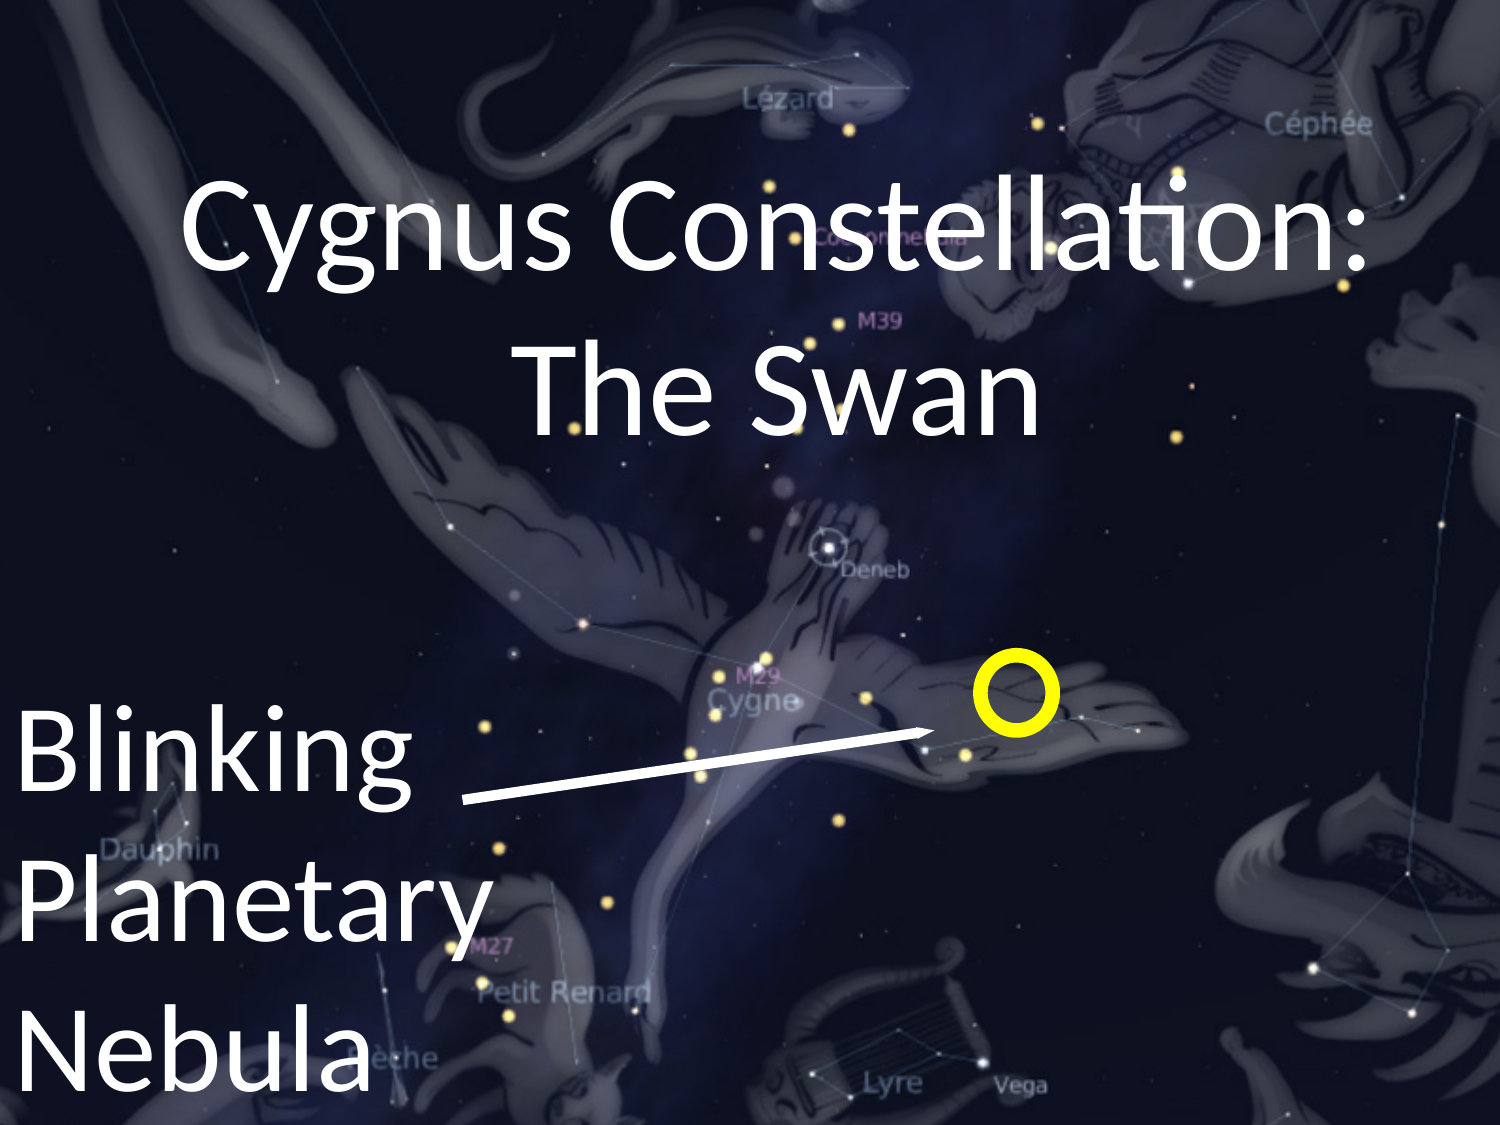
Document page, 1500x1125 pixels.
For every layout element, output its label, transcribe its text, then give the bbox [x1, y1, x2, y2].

text_box Blinking Planetary Nebula [0, 658, 544, 1125]
picture [0, 0, 1500, 1125]
text_box Cygnus Constellation: The Swan [137, 125, 1418, 474]
